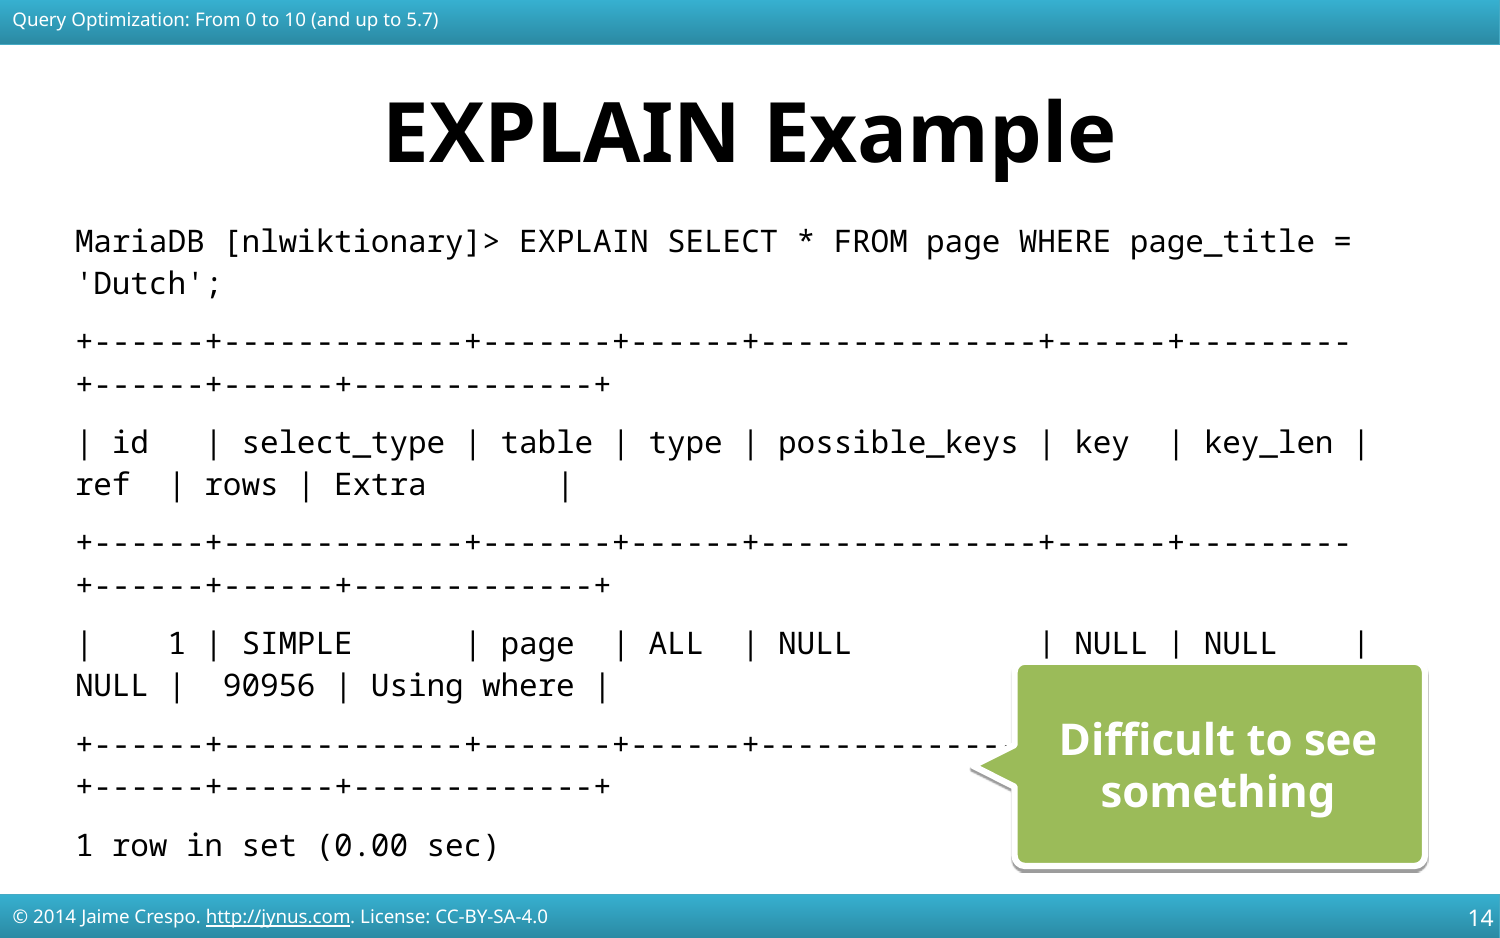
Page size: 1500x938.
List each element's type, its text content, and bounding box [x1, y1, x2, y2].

title EXPLAIN Example [75, 41, 1425, 218]
list MariaDB [nlwiktionary]> EXPLAIN SELECT * FROM page WHERE page_title = 'Dutch'; +------+-------------+-------+------+---------------+------+---------+------+------+-------------+ | id | select_type | table | type | possible_keys | key | key_len | ref | rows | Extra | +------+-------------+-------+------+---------------+------+---------+------+------+-------------+ | 1 | SIMPLE | page | ALL | NULL | NULL | NULL | NULL | 90956 | Using where | +------+-------------+-------+------+---------------+------+---------+------+------+-------------+ 1 row in set (0.00 sec) [75, 218, 1425, 876]
text_box Difficult to see something [972, 661, 1425, 866]
